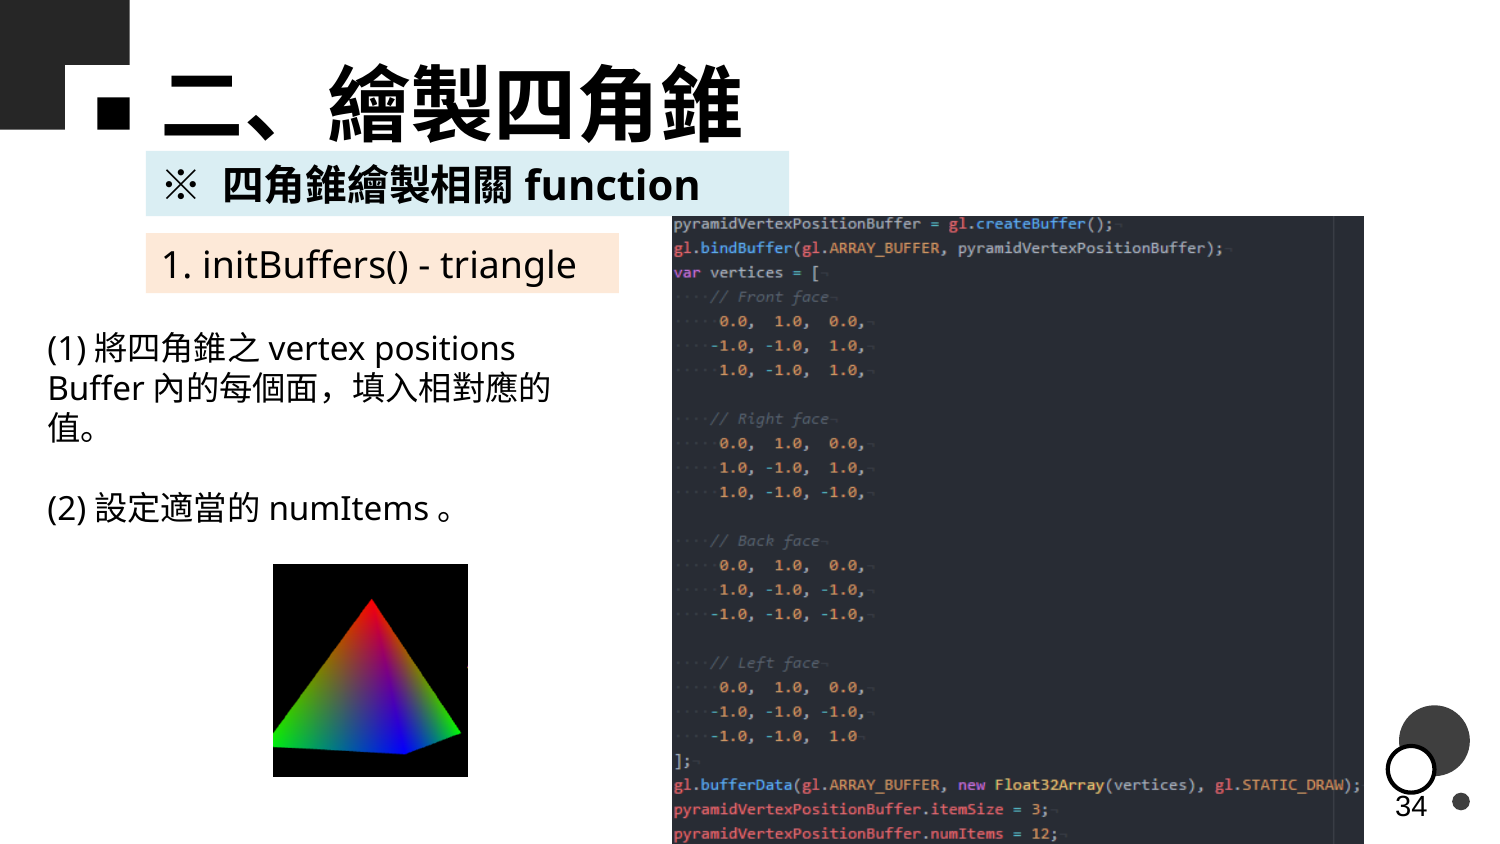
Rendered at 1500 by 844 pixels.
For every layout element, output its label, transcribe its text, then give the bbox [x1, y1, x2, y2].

picture [269, 564, 468, 777]
slide_number <number> [1364, 782, 1443, 827]
picture [672, 216, 1364, 844]
text_box [1387, 705, 1470, 782]
text_box [97, 97, 130, 130]
text_box ※ 四角錐繪製相關function [145, 150, 790, 217]
text_box (1)將四角錐之vertex positions Buffer內的每個面，填入相對應的值。 (2)設定適當的numItems。 [32, 319, 619, 535]
text_box 1. initBuffers() - triangle [145, 233, 619, 294]
text_box [1452, 792, 1470, 811]
title 二、繪製四角錐 [145, 32, 1105, 173]
text_box [0, 0, 130, 130]
